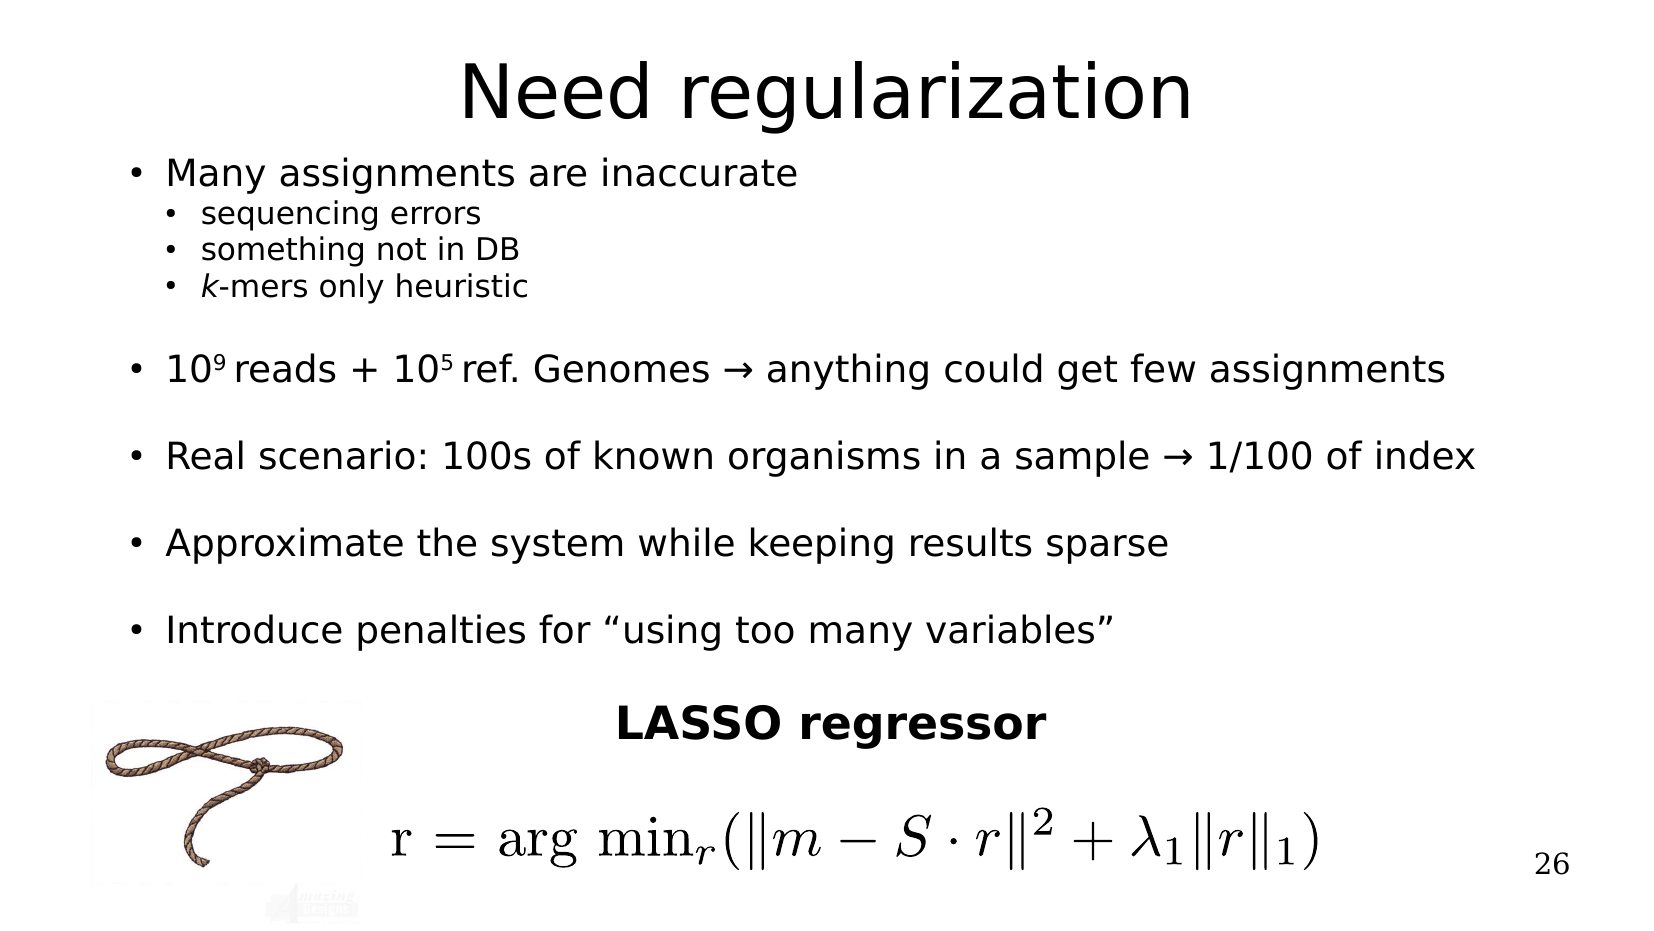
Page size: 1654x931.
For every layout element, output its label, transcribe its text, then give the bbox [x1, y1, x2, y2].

picture [91, 657, 361, 927]
text_box [390, 807, 1318, 871]
text_box Many assignments are inaccurate sequencing errors something not in DB k-mers only heuristic 109 reads + 105 ref. Genomes → anything could get few assignments Real scenario: 100s of known organisms in a sample → 1/100 of index Approximate the system while keeping results sparse Introduce penalties for “using too many variables” [115, 144, 1561, 661]
text_box LASSO regressor [600, 689, 1062, 758]
title Need regularization [82, 15, 1572, 171]
